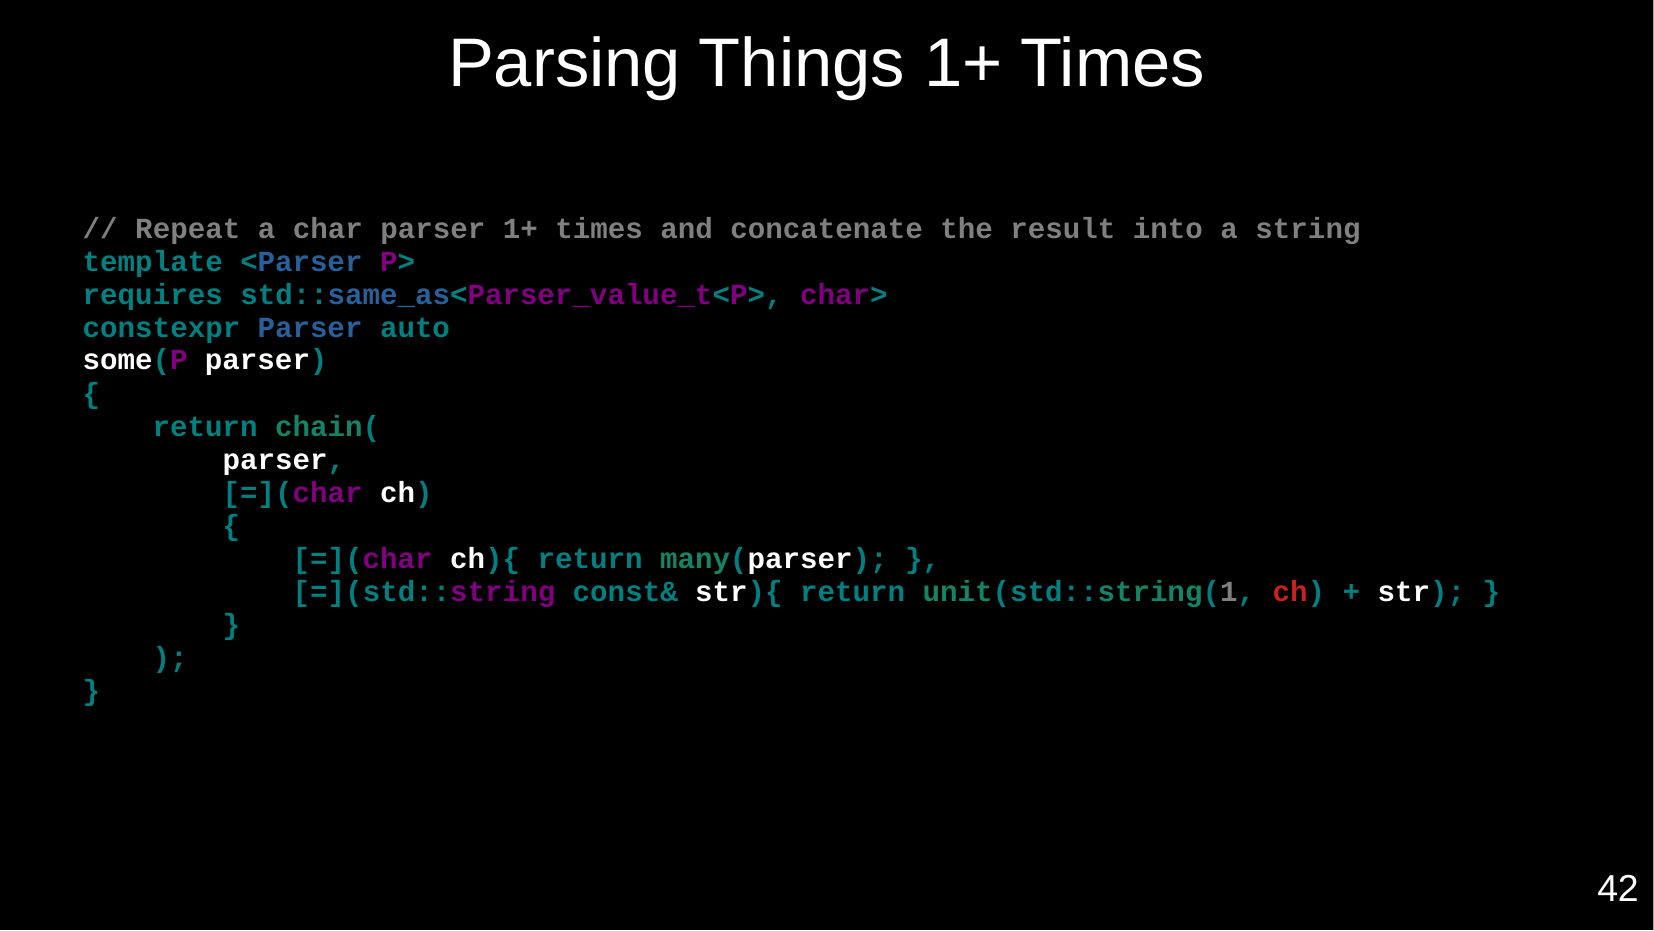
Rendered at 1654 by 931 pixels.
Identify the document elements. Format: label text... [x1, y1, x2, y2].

text_box <number> [1024, 860, 1654, 931]
subtitle // Repeat a char parser 1+ times and concatenate the result into a string template <Parser P> requires std::same_as<Parser_value_t<P>, char> constexpr Parser auto some(P parser) { return chain( parser, [=](char ch) { [=](char ch){ return many(parser); }, [=](std::string const& str){ return unit(std::string(1, ch) + str); } } ); } [82, 133, 1571, 889]
title Parsing Things 1+ Times [82, 4, 1571, 121]
